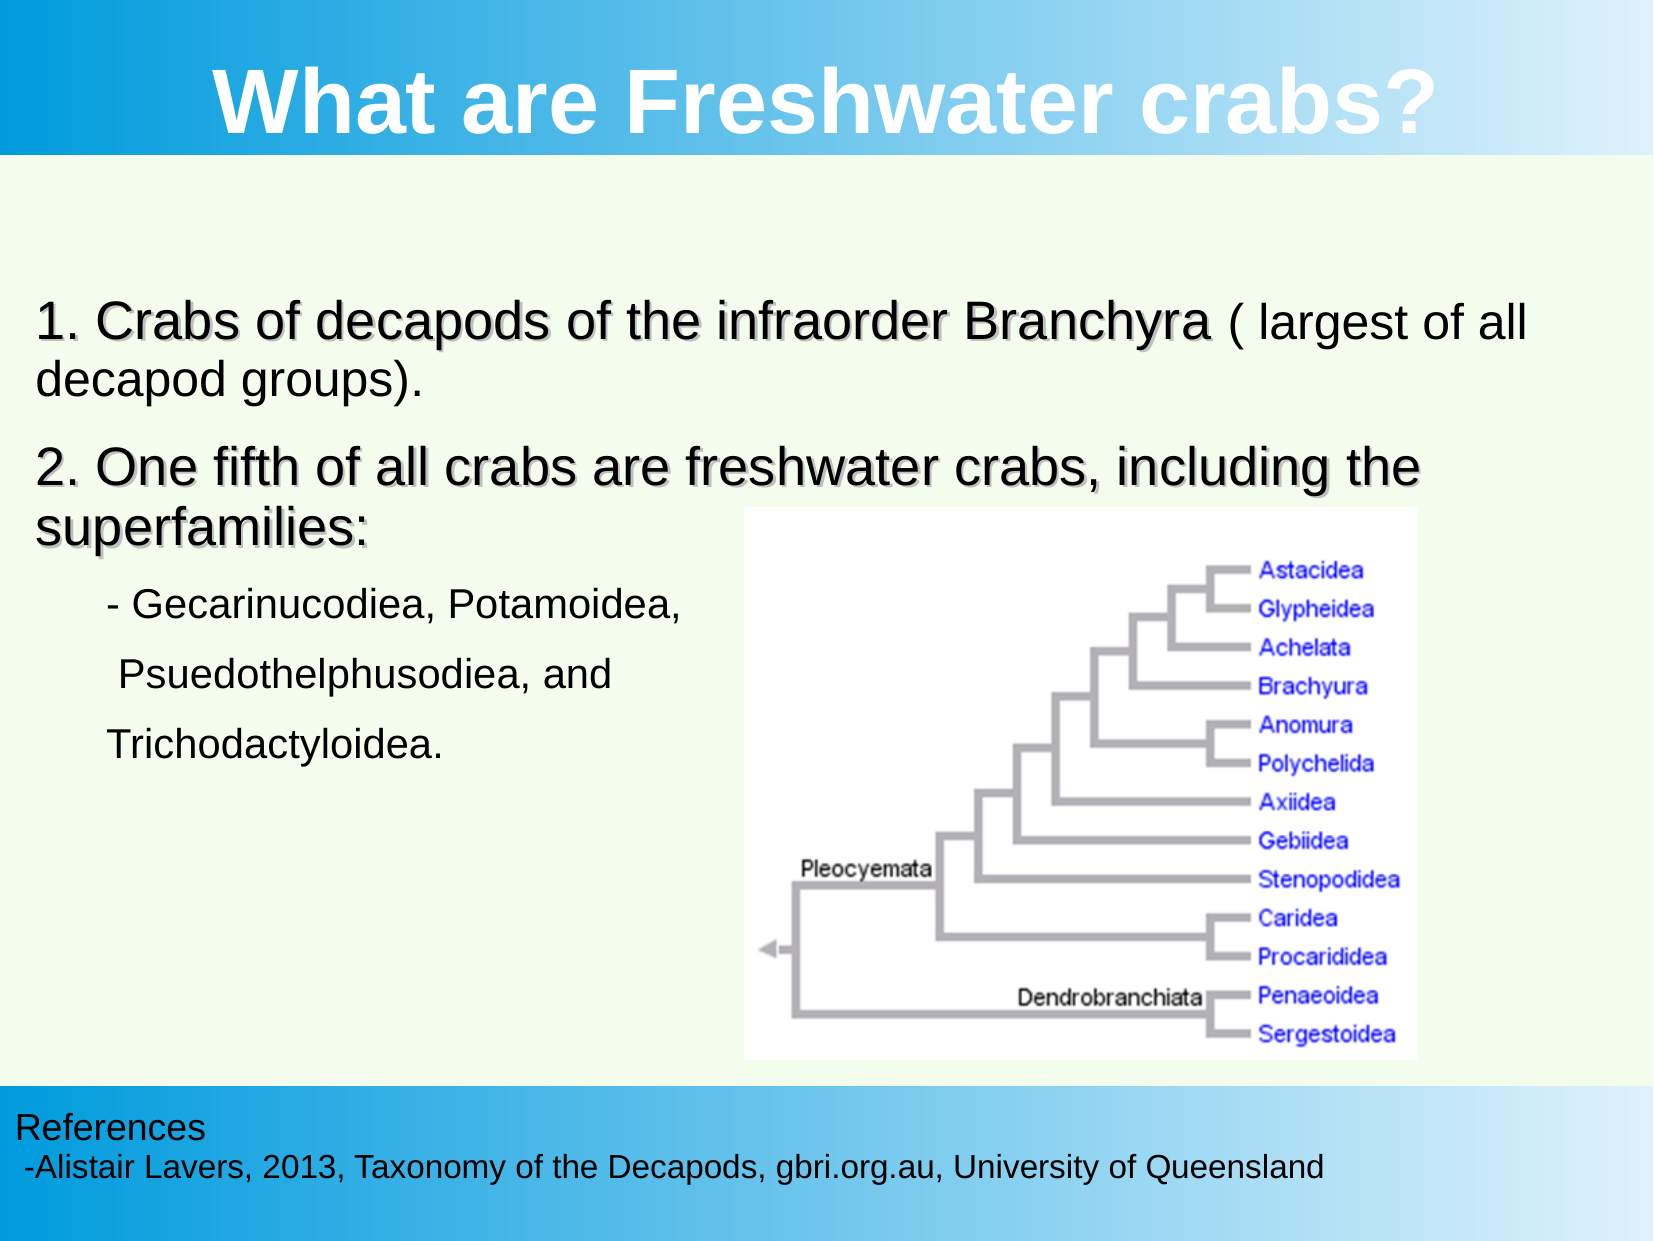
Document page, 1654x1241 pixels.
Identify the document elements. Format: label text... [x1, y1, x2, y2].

picture [744, 507, 1417, 1060]
title What are Freshwater crabs? [82, 49, 1571, 155]
list 1. Crabs of decapods of the infraorder Branchyra ( largest of all decapod groups). 2. One fifth of all crabs are freshwater crabs, including the superfamilies: - Gecarinucodiea, Potamoidea, Psuedothelphusodiea, and Trichodactyloidea. [0, 290, 1571, 721]
text_box References -Alistair Lavers, 2013, Taxonomy of the Decapods, gbri.org.au, University of Queensland [0, 1099, 1342, 1193]
